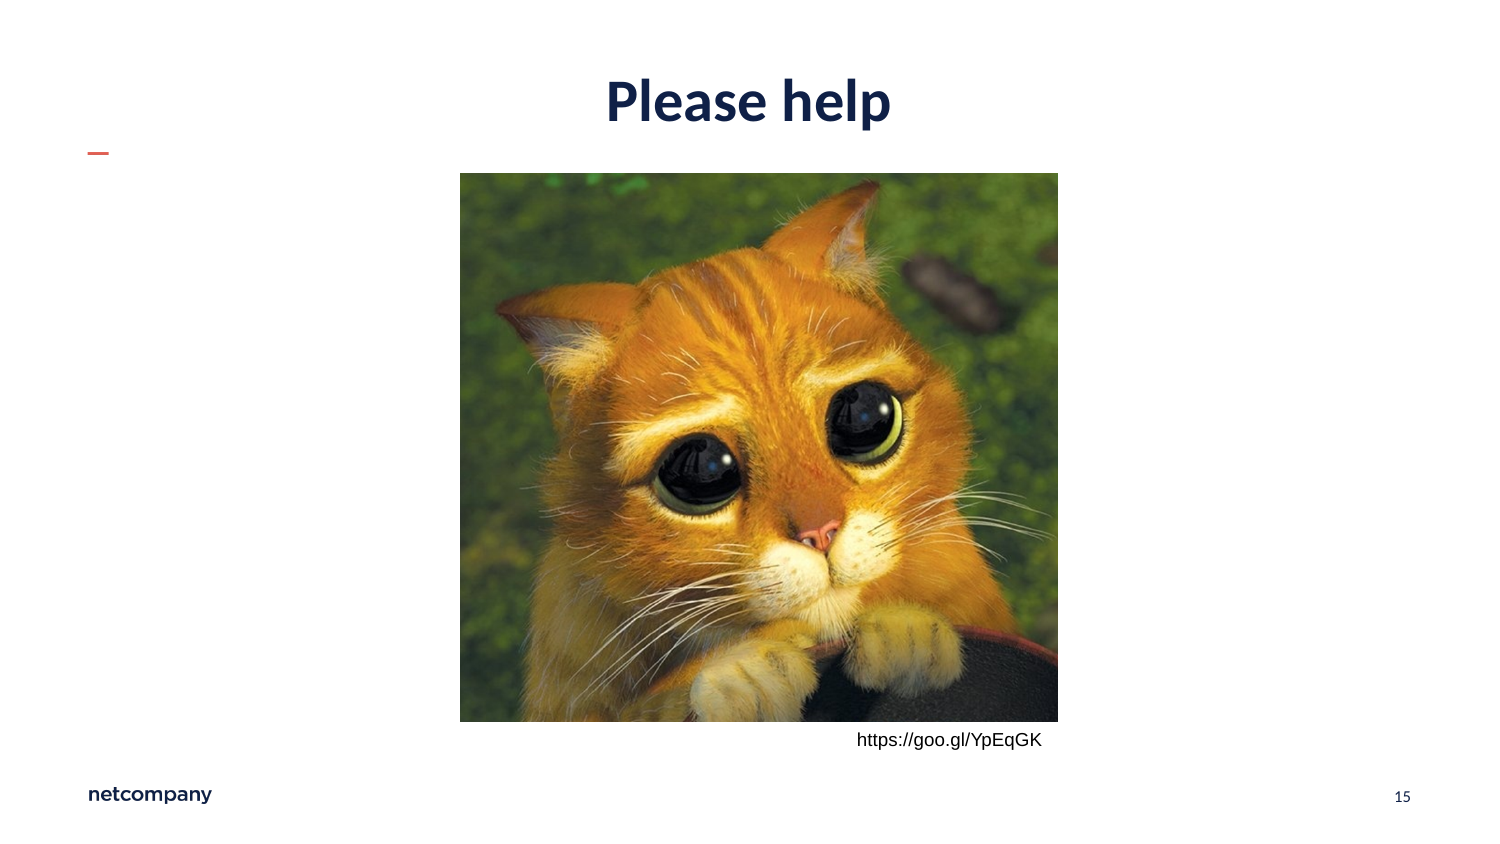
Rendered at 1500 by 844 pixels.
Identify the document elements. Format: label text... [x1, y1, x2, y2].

text_box https://goo.gl/YpEqGK [841, 720, 1057, 758]
text_box Please help [87, 84, 1412, 134]
picture [460, 173, 1058, 722]
picture [88, 787, 213, 804]
